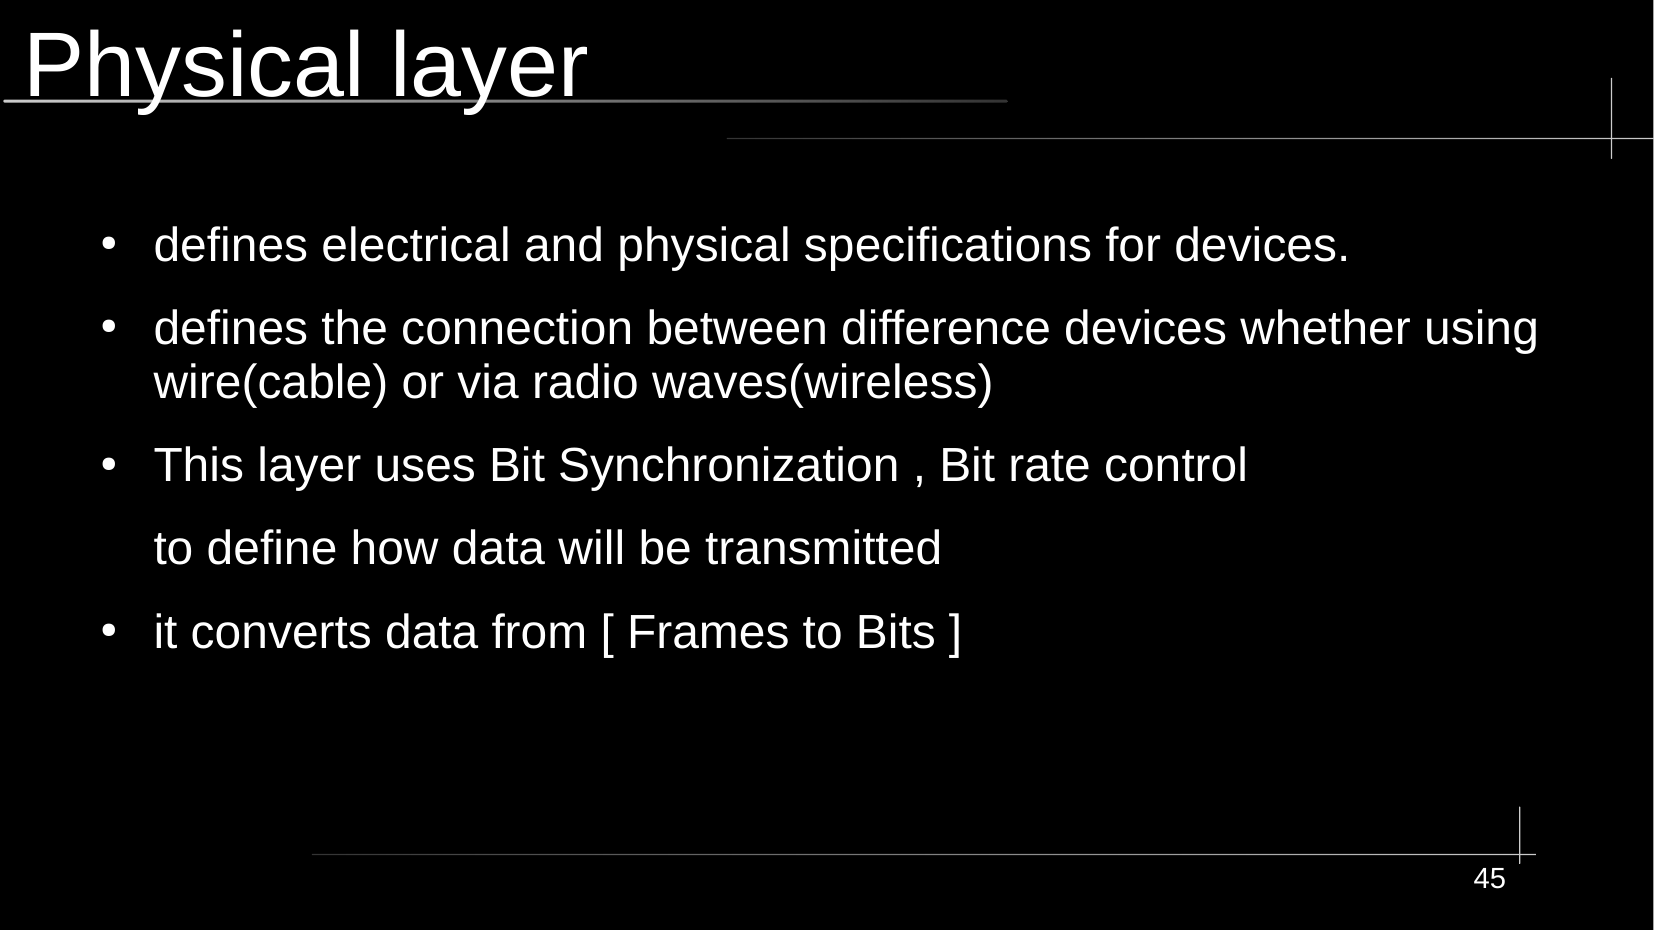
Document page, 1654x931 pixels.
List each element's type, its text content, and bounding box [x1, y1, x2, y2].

title Physical layer [23, 11, 1589, 119]
list defines electrical and physical specifications for devices. defines the connection between difference devices whether using wire(cable) or via radio waves(wireless) This layer uses Bit Synchronization , Bit rate control to define how data will be transmitted it converts data from [ Frames to Bits ] [82, 217, 1571, 758]
